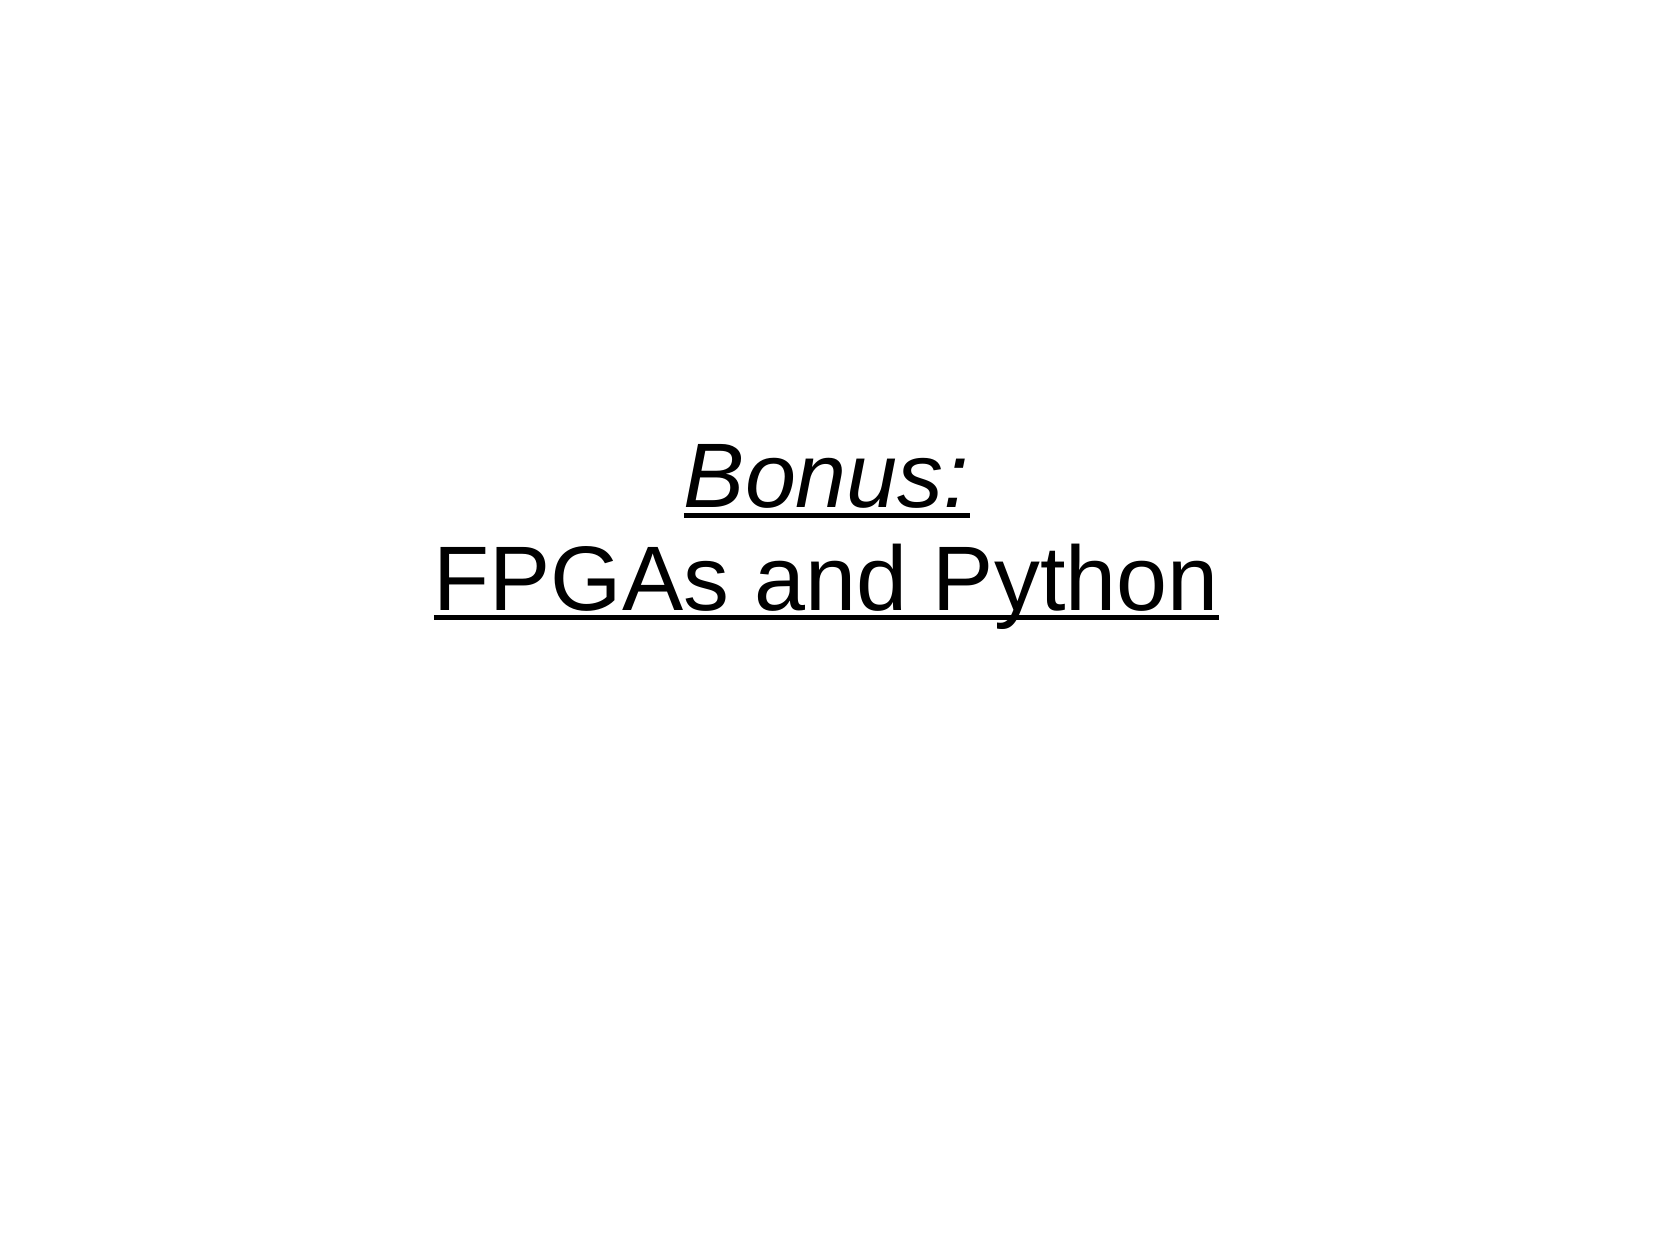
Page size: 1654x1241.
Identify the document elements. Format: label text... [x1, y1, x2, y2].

title Bonus: FPGAs and Python [82, 49, 1571, 1006]
